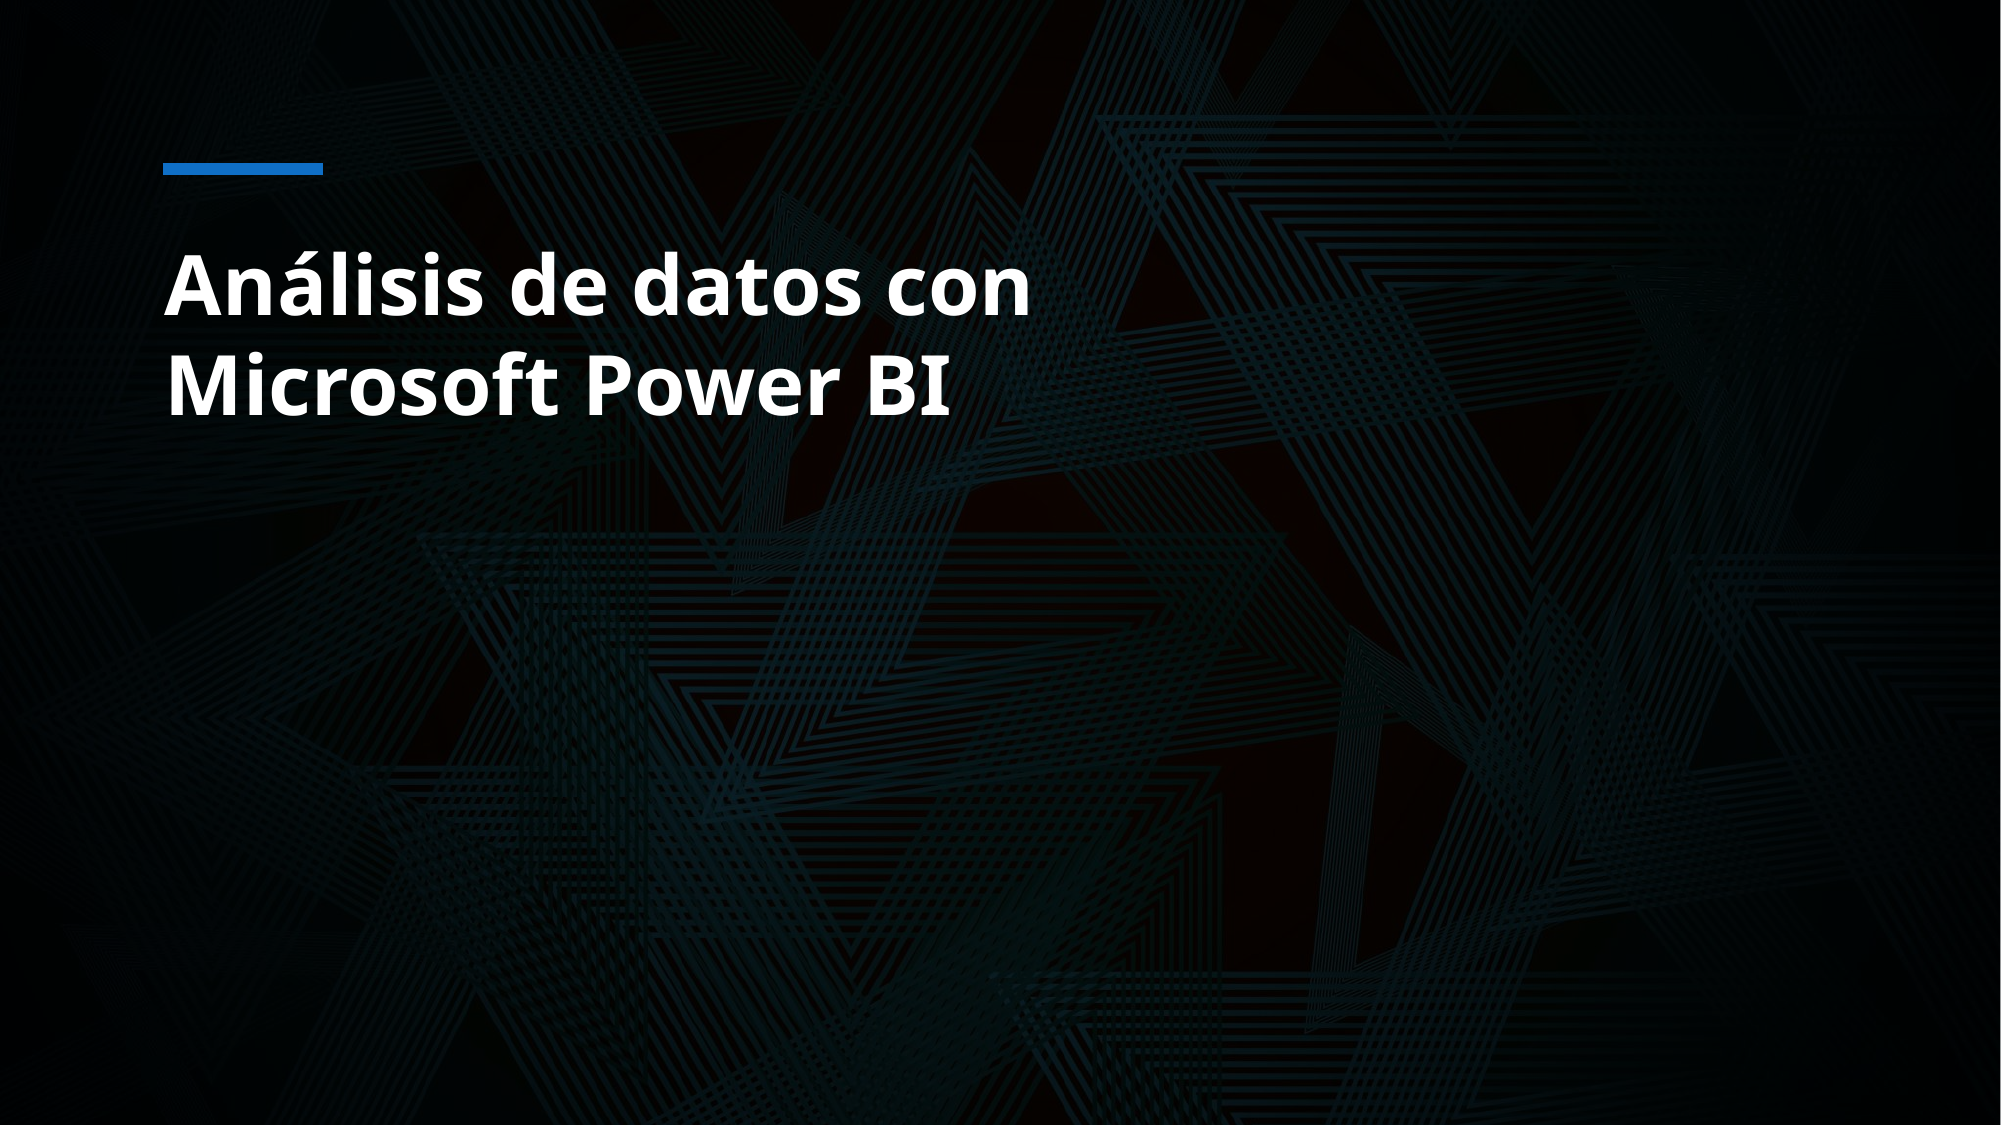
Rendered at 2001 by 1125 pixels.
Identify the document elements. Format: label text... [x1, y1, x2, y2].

title Análisis de datos con Microsoft Power BI [149, 224, 1095, 668]
picture [0, 0, 2000, 1125]
